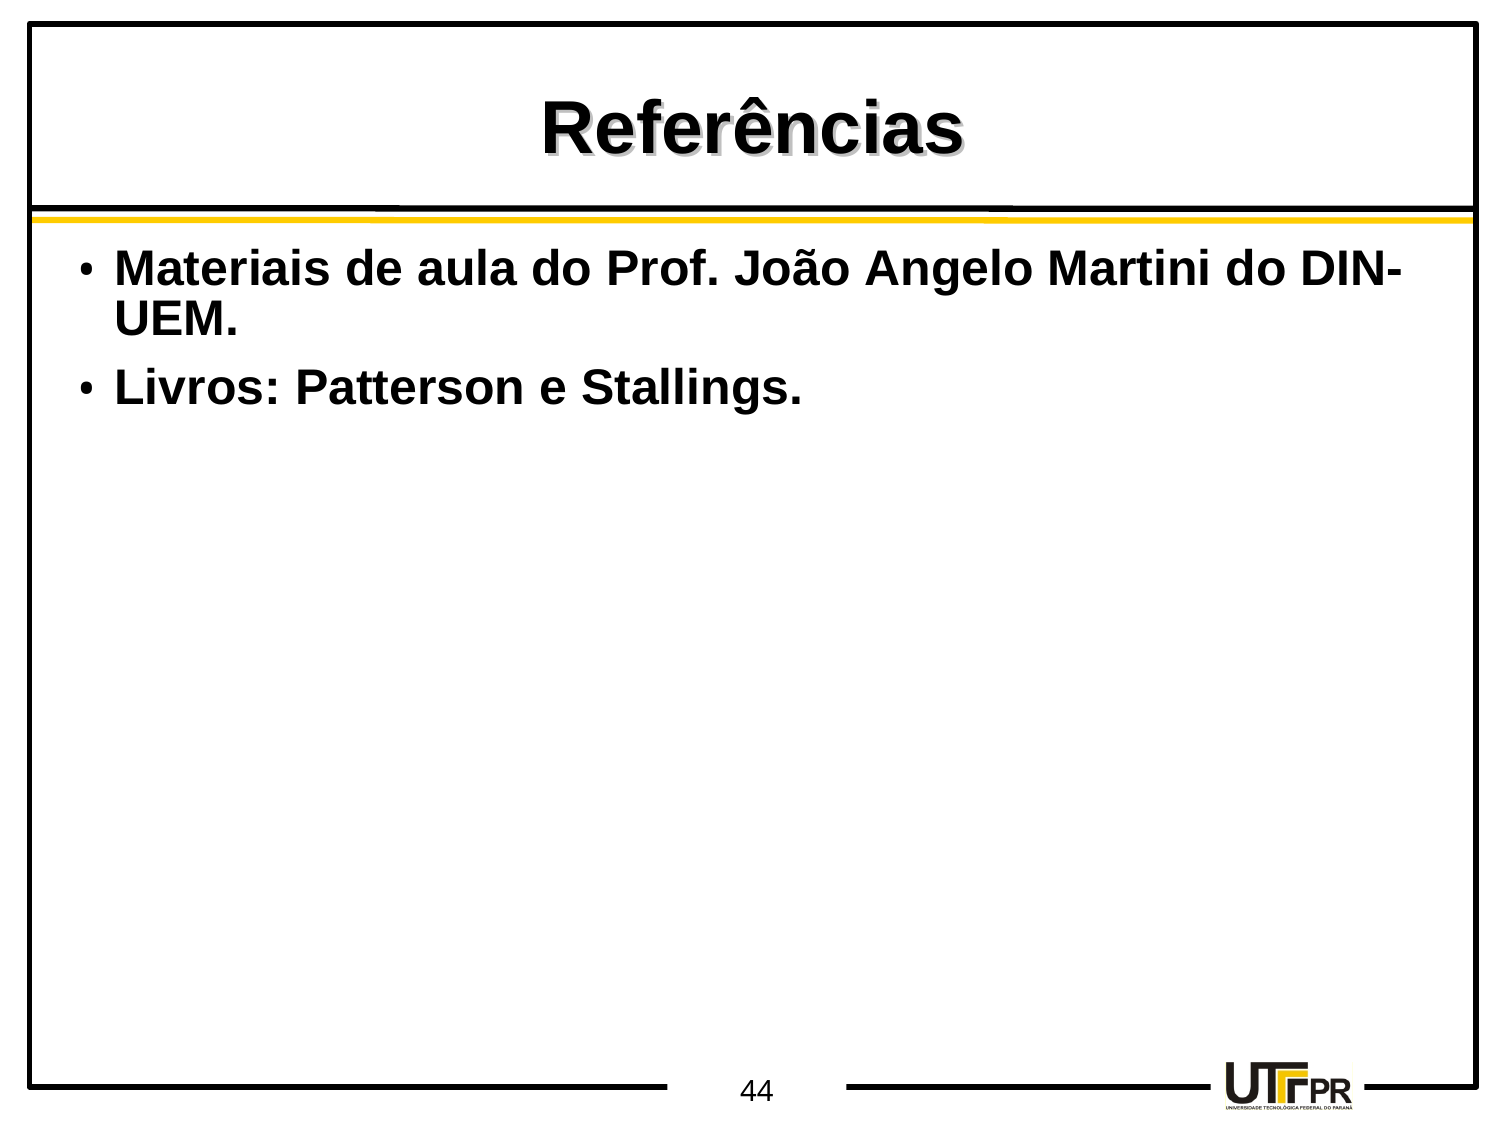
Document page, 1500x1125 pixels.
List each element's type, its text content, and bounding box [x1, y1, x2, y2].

title Referências [29, 85, 1477, 180]
picture [1225, 1062, 1353, 1110]
list Materiais de aula do Prof. João Angelo Martini do DIN-UEM. Livros: Patterson e Stallings. [41, 245, 1471, 1040]
